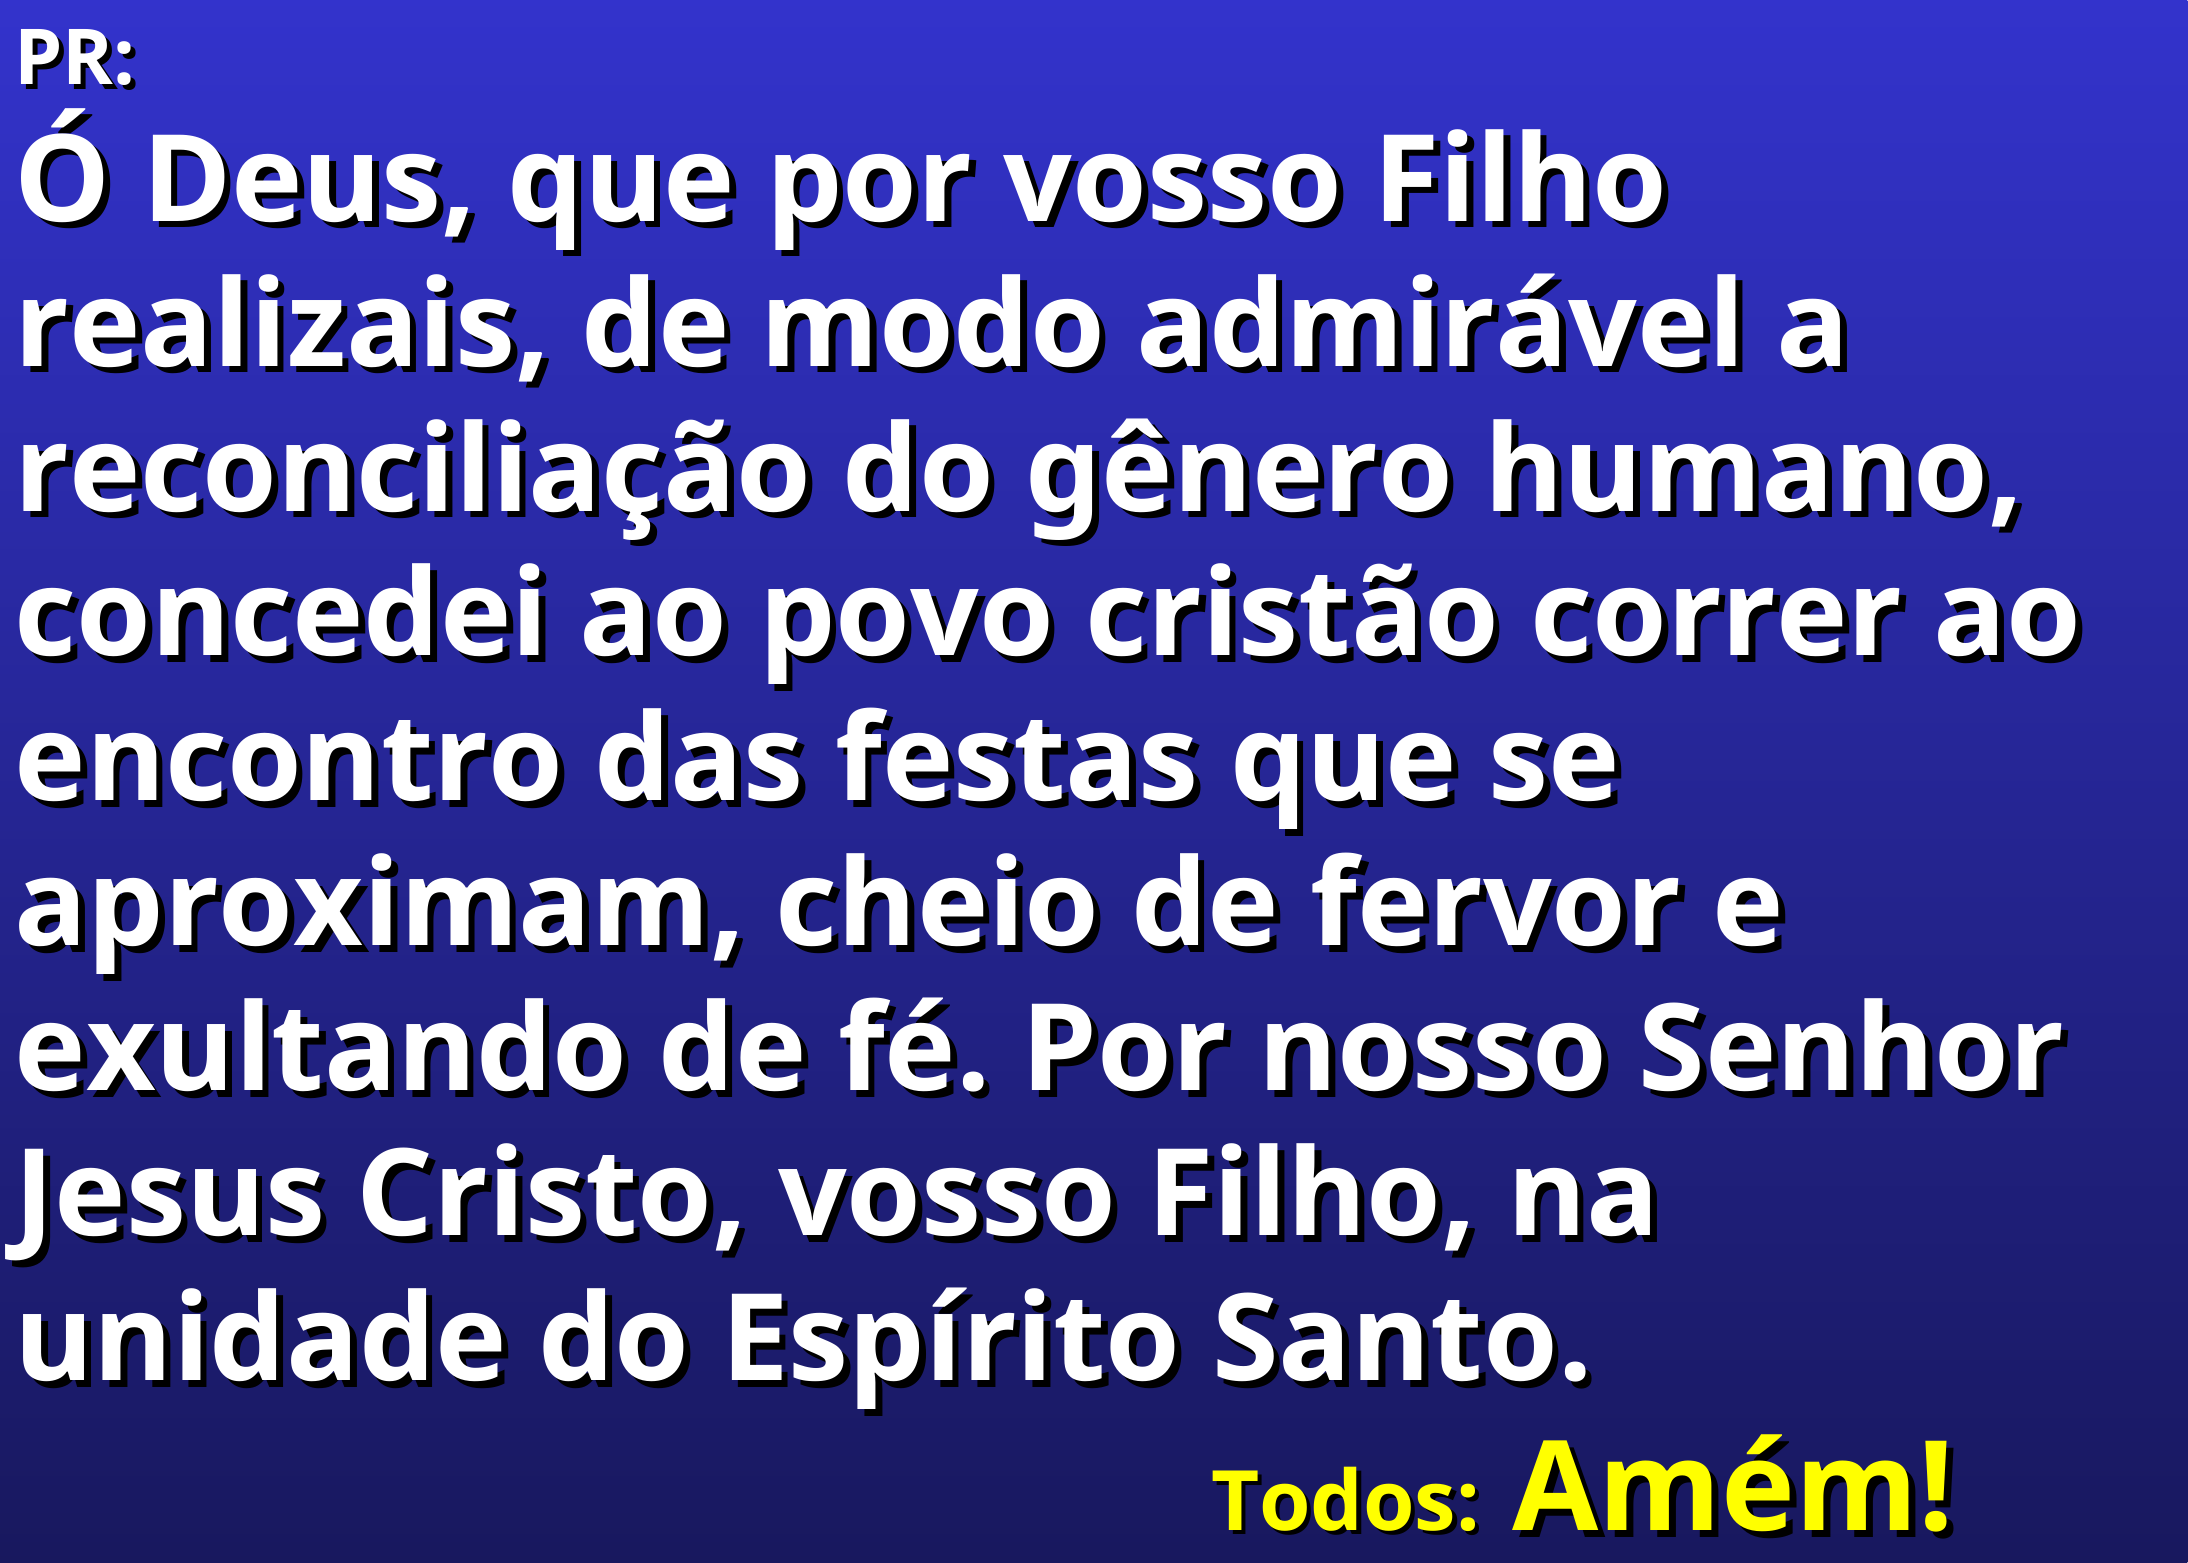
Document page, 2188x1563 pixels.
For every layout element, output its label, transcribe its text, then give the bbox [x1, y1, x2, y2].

text_box PR: Ó Deus, que por vosso Filho realizais, de modo admirável a reconciliação do gênero humano, concedei ao povo cristão correr ao encontro das festas que se aproximam, cheio de fervor e exultando de fé. Por nosso Senhor Jesus Cristo, vosso Filho, na unidade do Espírito Santo. Todos: Amém! [0, 0, 2188, 1563]
